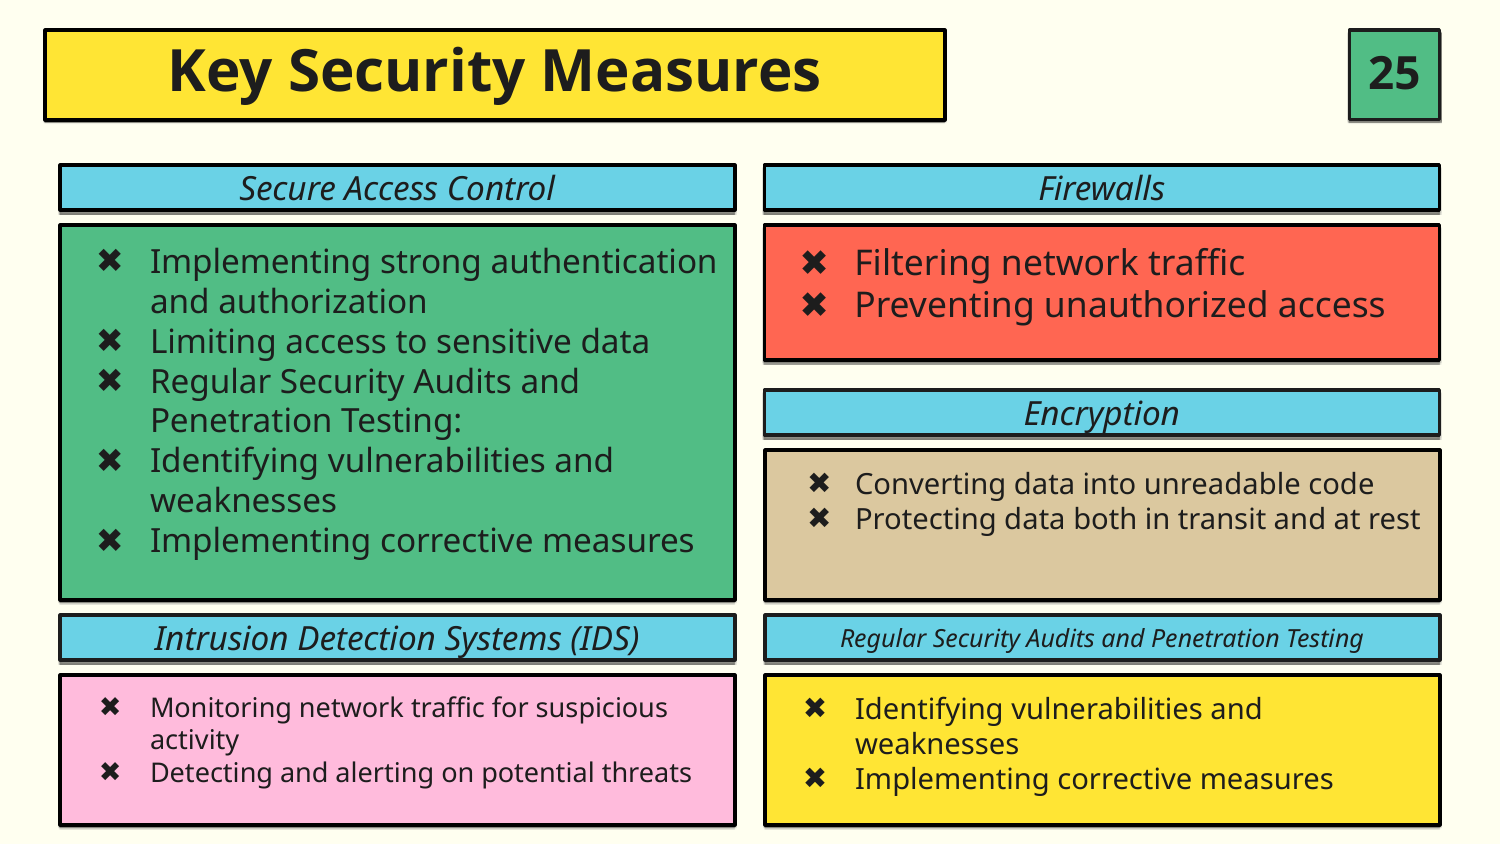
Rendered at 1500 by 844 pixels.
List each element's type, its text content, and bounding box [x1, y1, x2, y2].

list Implementing strong authentication and authorization Limiting access to sensitive data Regular Security Audits and Penetration Testing: Identifying vulnerabilities and weaknesses Implementing corrective measures [60, 225, 735, 600]
subtitle Secure Access Control [60, 165, 735, 210]
list Filtering network traffic Preventing unauthorized access [764, 225, 1440, 360]
subtitle Encryption [764, 390, 1440, 435]
subtitle Regular Security Audits and Penetration Testing [765, 615, 1440, 660]
title Key Security Measures [45, 30, 945, 120]
subtitle Intrusion Detection Systems (IDS) [60, 615, 735, 660]
list Monitoring network traffic for suspicious activity Detecting and alerting on potential threats [60, 675, 735, 825]
list Converting data into unreadable code Protecting data both in transit and at rest [765, 450, 1440, 600]
list Identifying vulnerabilities and weaknesses Implementing corrective measures [765, 675, 1440, 825]
subtitle Firewalls [764, 165, 1440, 210]
